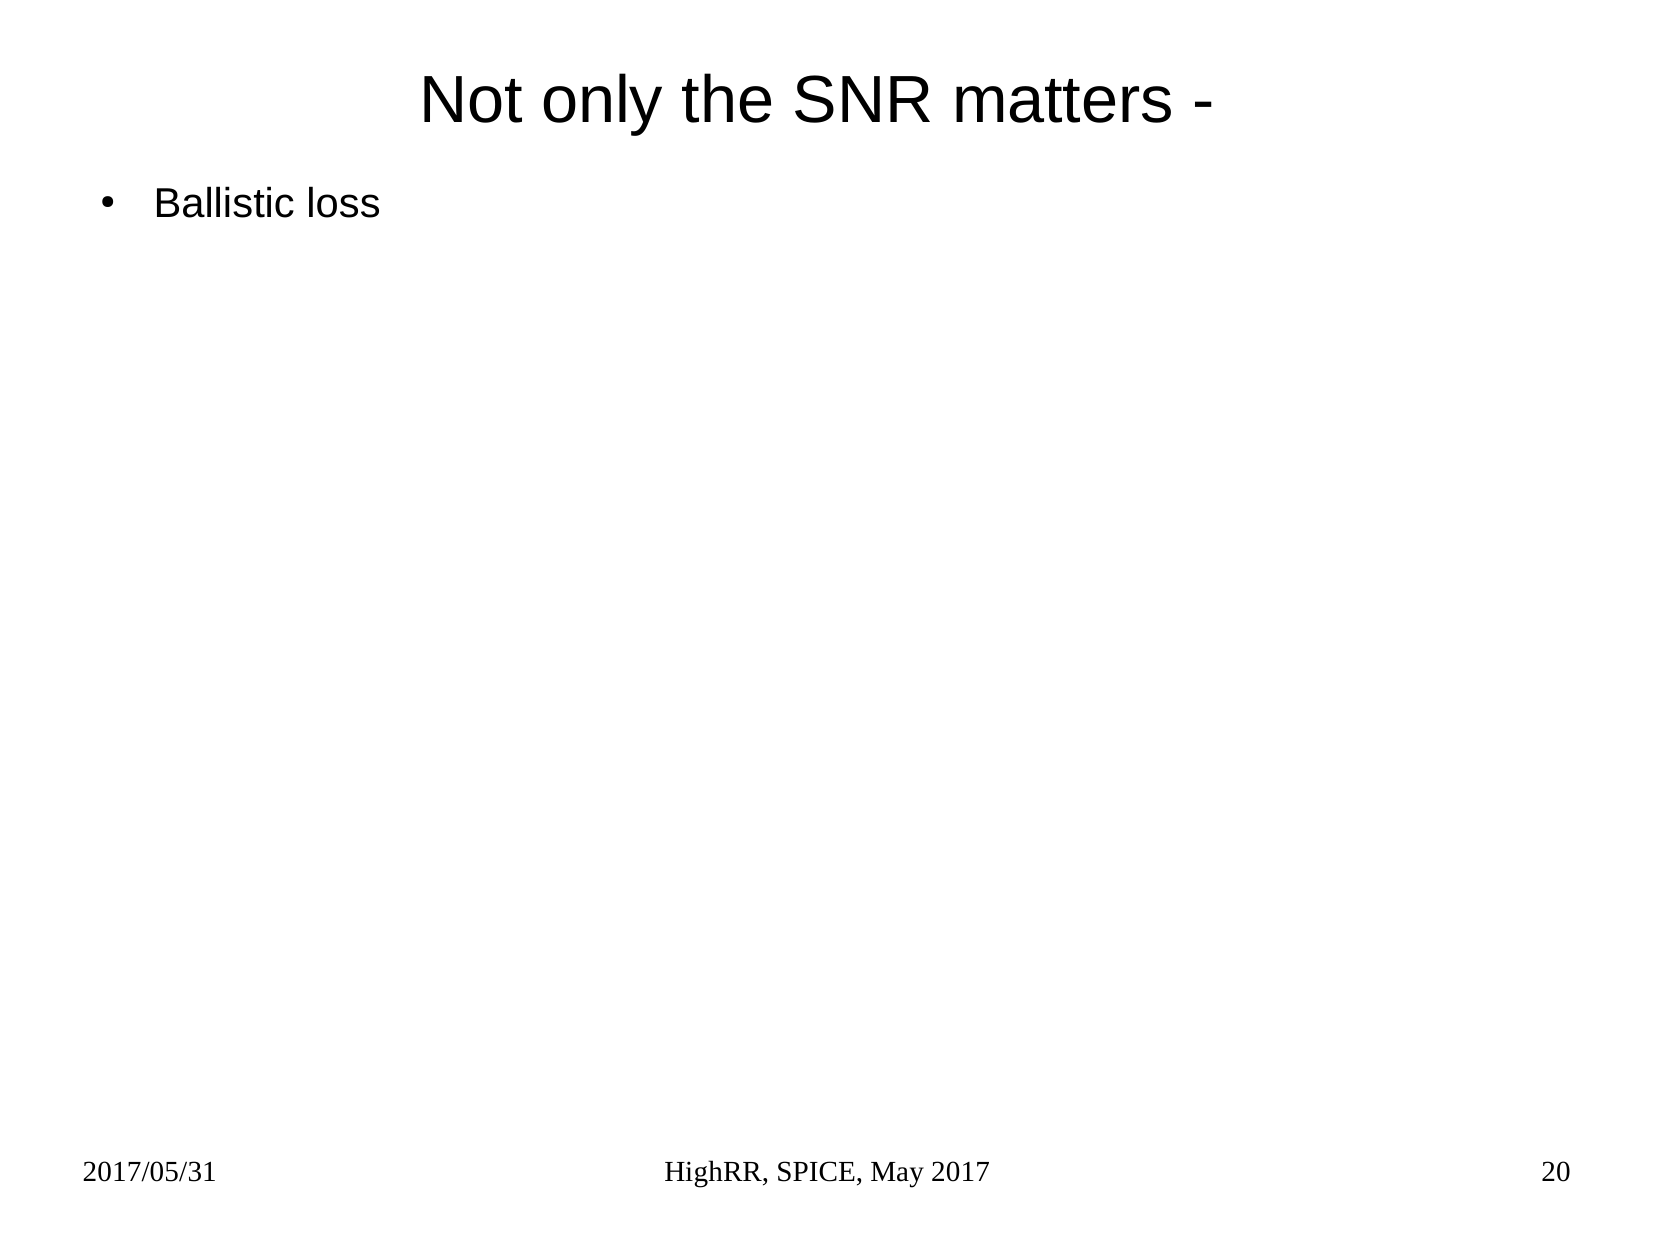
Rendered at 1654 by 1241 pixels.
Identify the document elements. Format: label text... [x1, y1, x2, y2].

list Ballistic loss [82, 180, 1571, 1141]
title Not only the SNR matters - [82, 49, 1571, 151]
